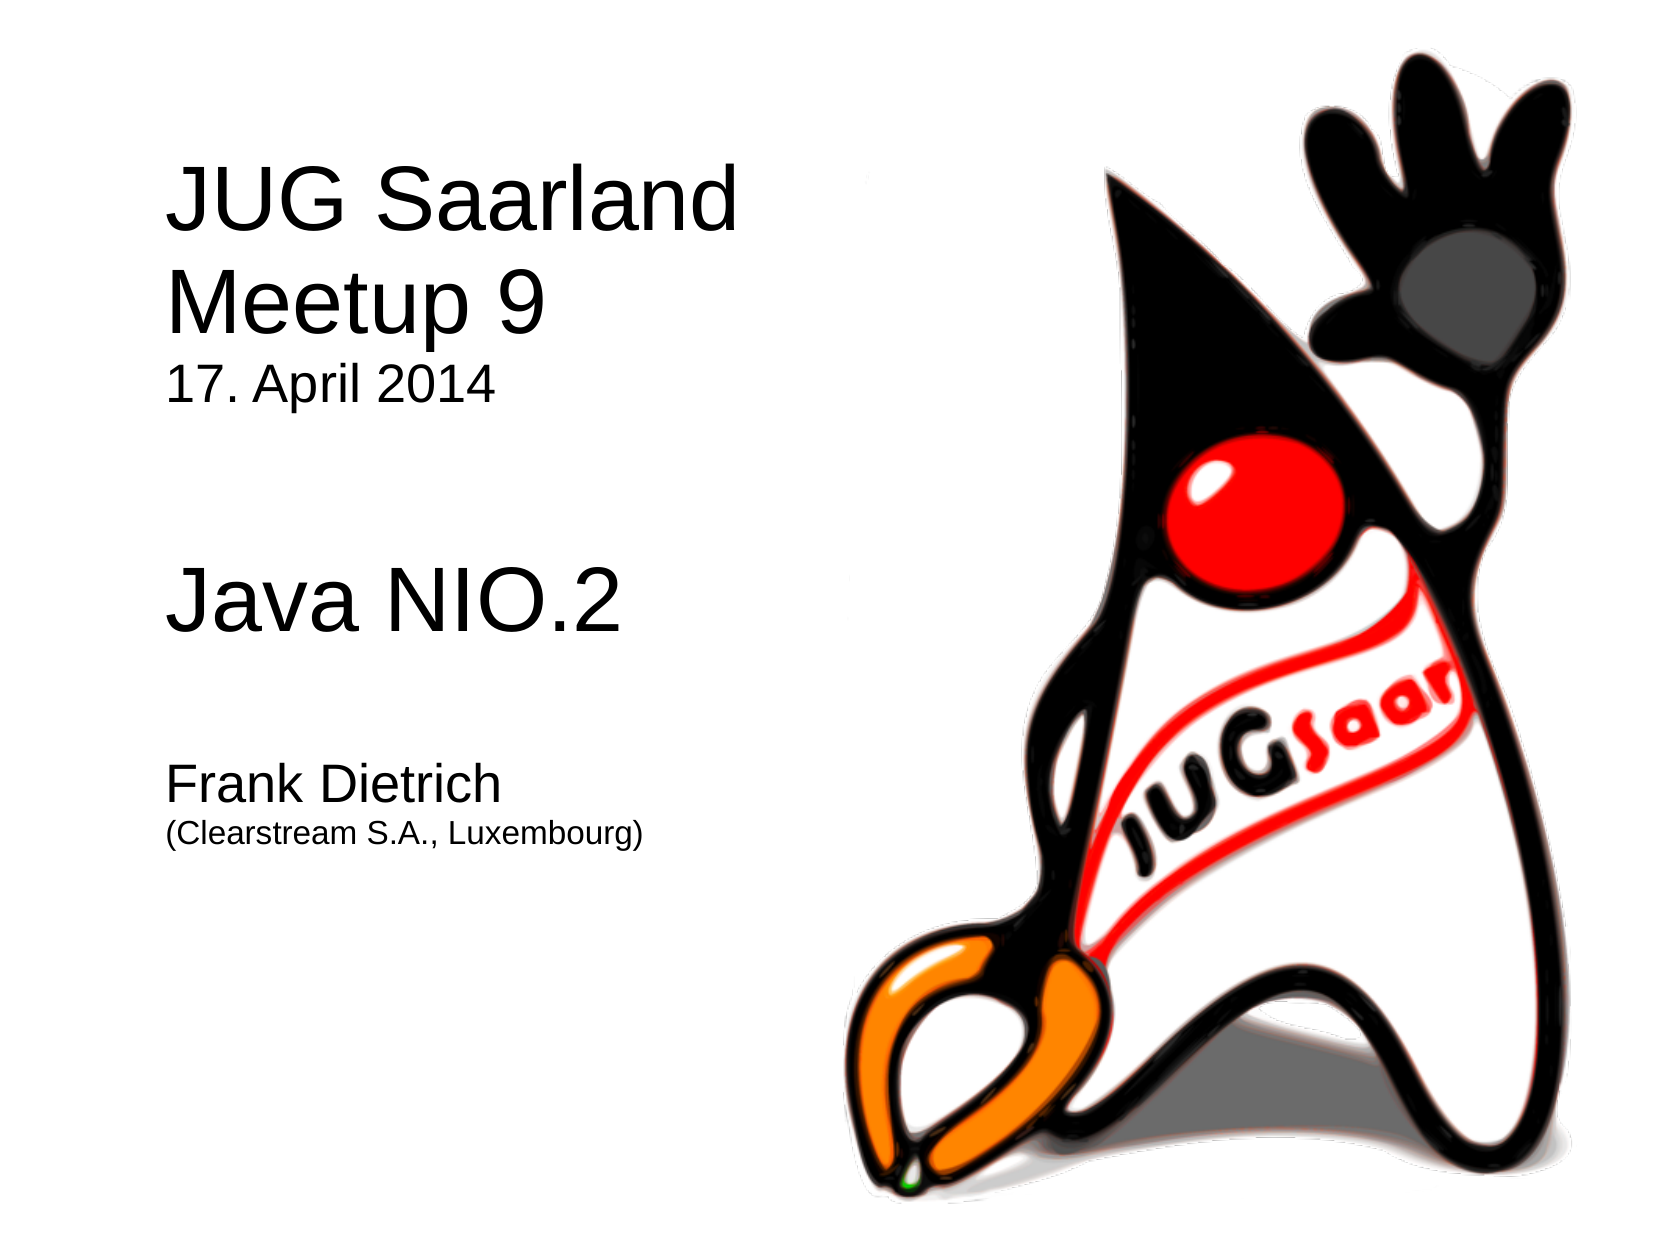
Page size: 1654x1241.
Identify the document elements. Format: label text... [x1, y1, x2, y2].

picture [842, 47, 1583, 1206]
title JUG Saarland Meetup 9 17. April 2014 [165, 147, 842, 414]
subtitle Java NIO.2 Frank Dietrich (Clearstream S.A., Luxembourg) [165, 478, 842, 922]
